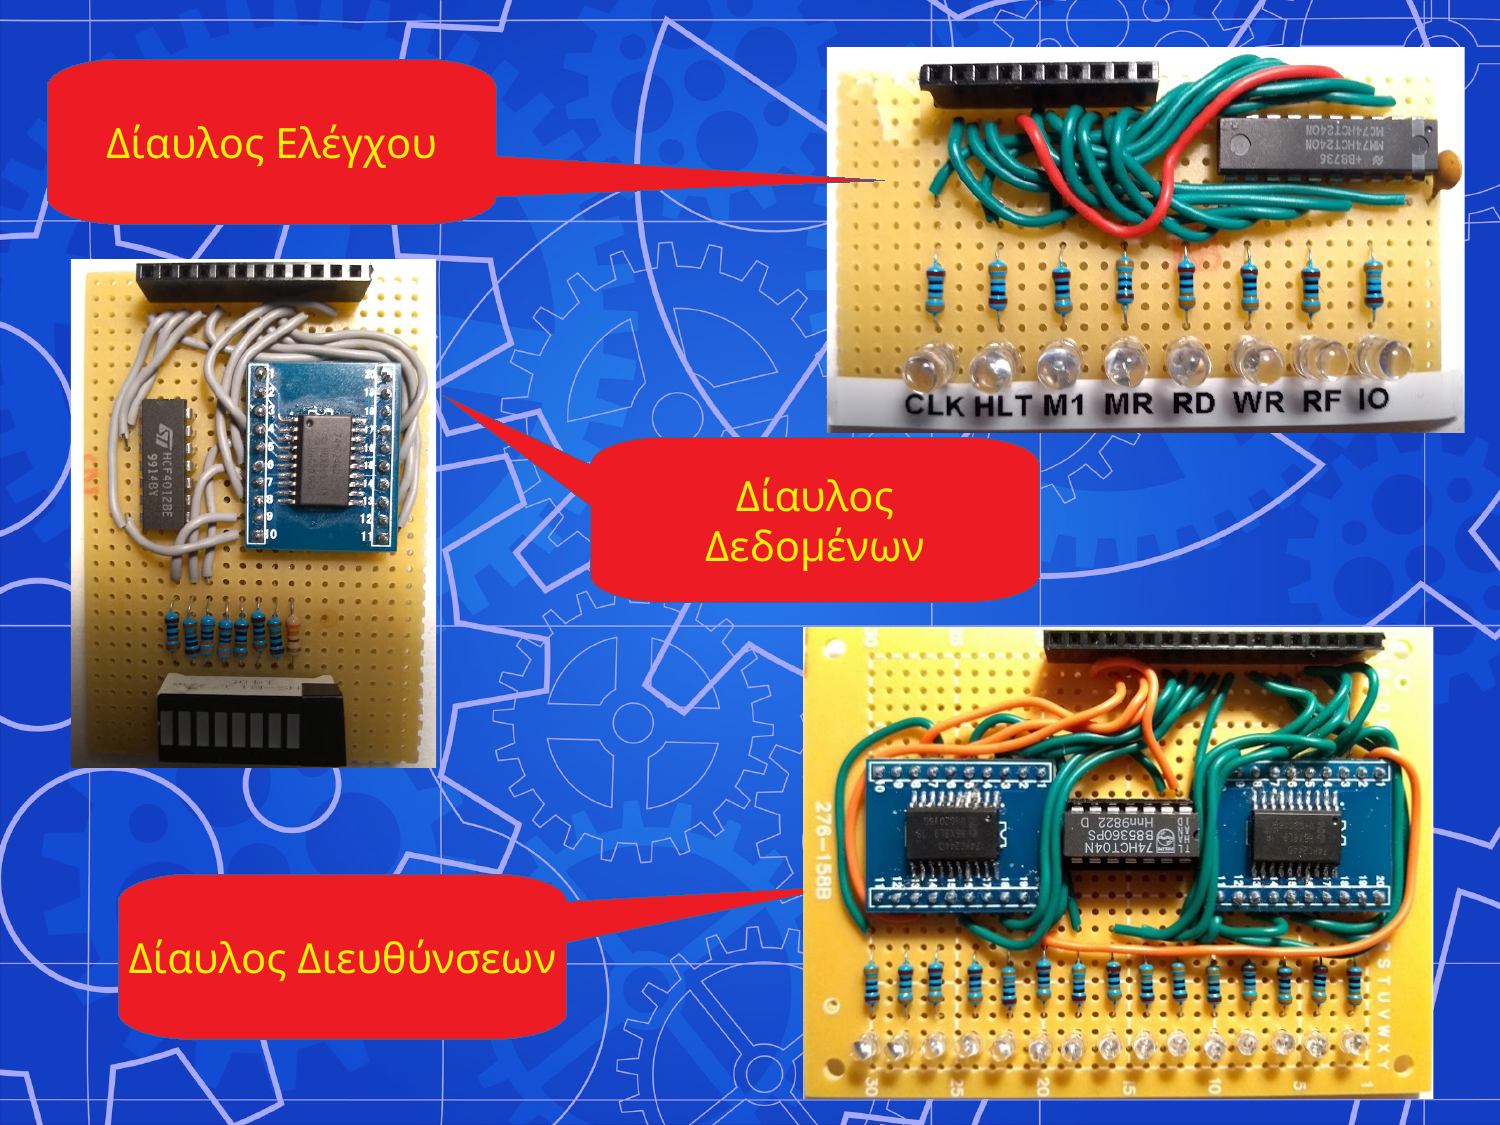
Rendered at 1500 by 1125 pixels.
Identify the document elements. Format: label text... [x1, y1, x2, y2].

text_box Δίαυλος Ελέγχου [47, 59, 885, 225]
text_box Δίαυλος Διευθύνσεων [118, 874, 803, 1040]
picture [0, 0, 1500, 1125]
text_box Δίαυλος Δεδομένων [441, 394, 1040, 603]
